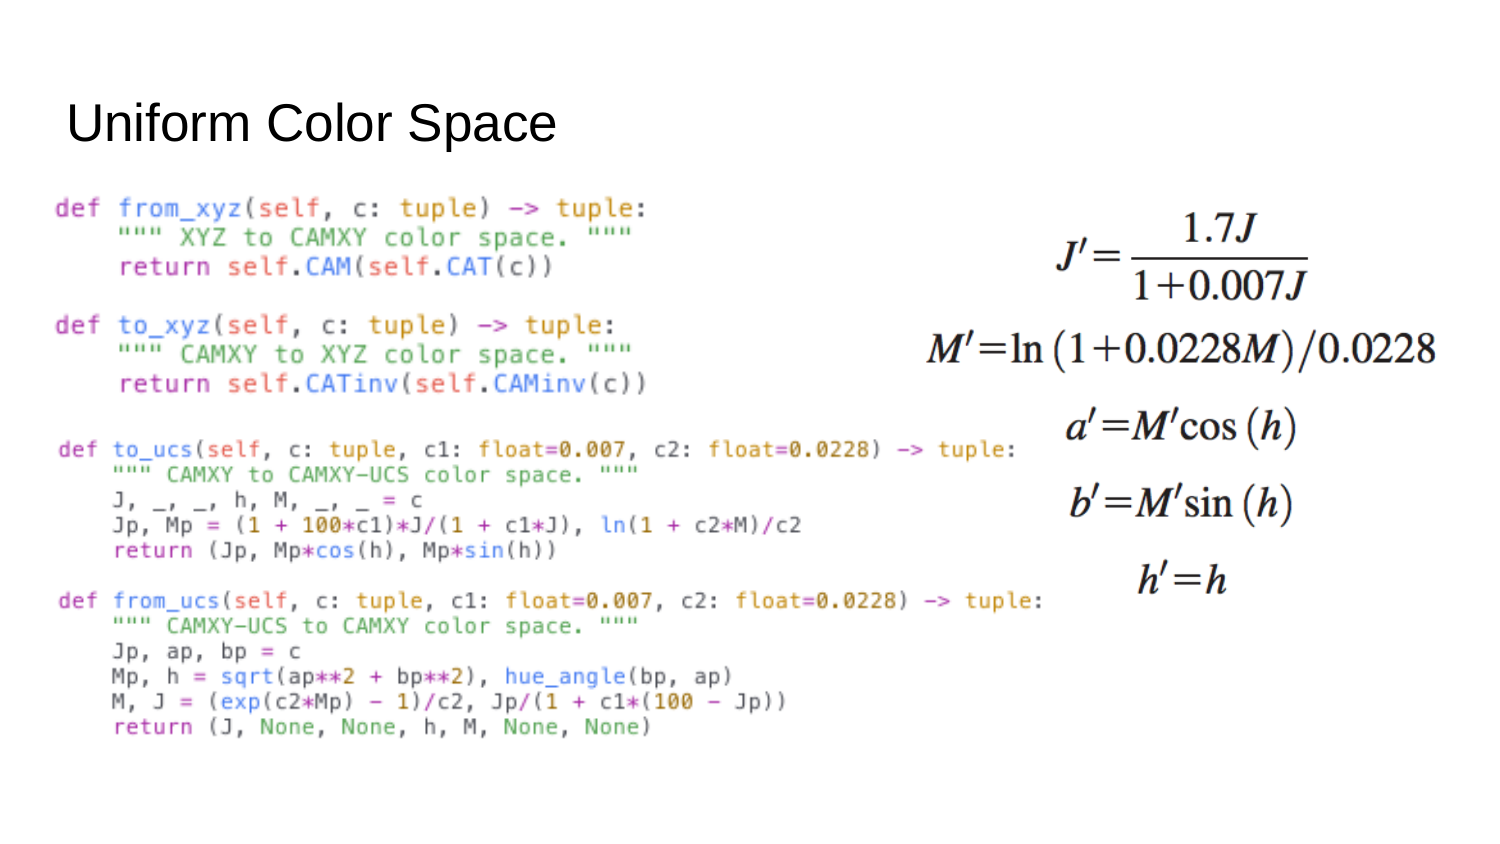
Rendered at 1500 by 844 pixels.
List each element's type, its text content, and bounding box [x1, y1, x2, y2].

picture [51, 188, 657, 413]
title Uniform Color Space [51, 72, 1449, 167]
picture [51, 188, 1449, 750]
